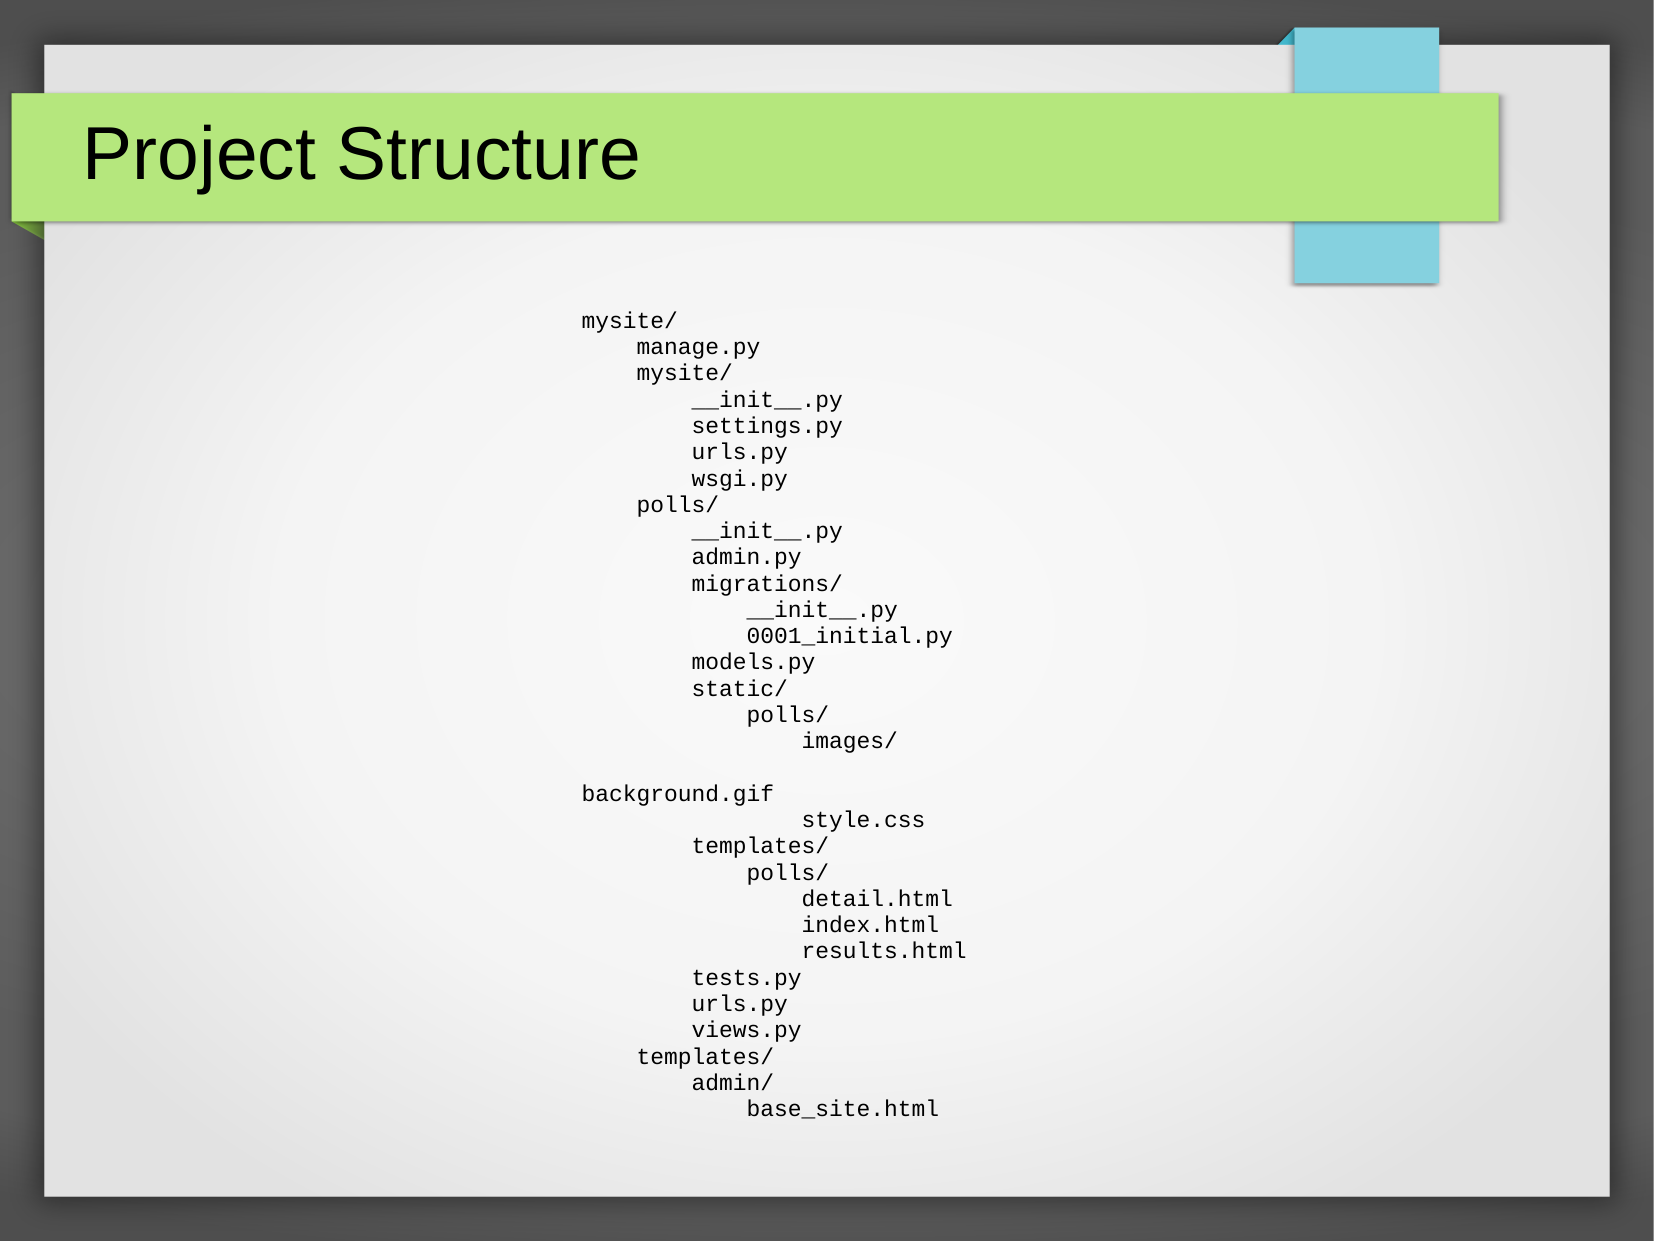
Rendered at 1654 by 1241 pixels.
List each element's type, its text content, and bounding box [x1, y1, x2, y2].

text_box mysite/ manage.py mysite/ __init__.py settings.py urls.py wsgi.py polls/ __init__.py admin.py migrations/ __init__.py 0001_initial.py models.py static/ polls/ images/ background.gif style.css templates/ polls/ detail.html index.html results.html tests.py urls.py views.py templates/ admin/ base_site.html [566, 301, 1063, 1158]
picture [0, 0, 1654, 1241]
title Project Structure [82, 94, 1264, 213]
